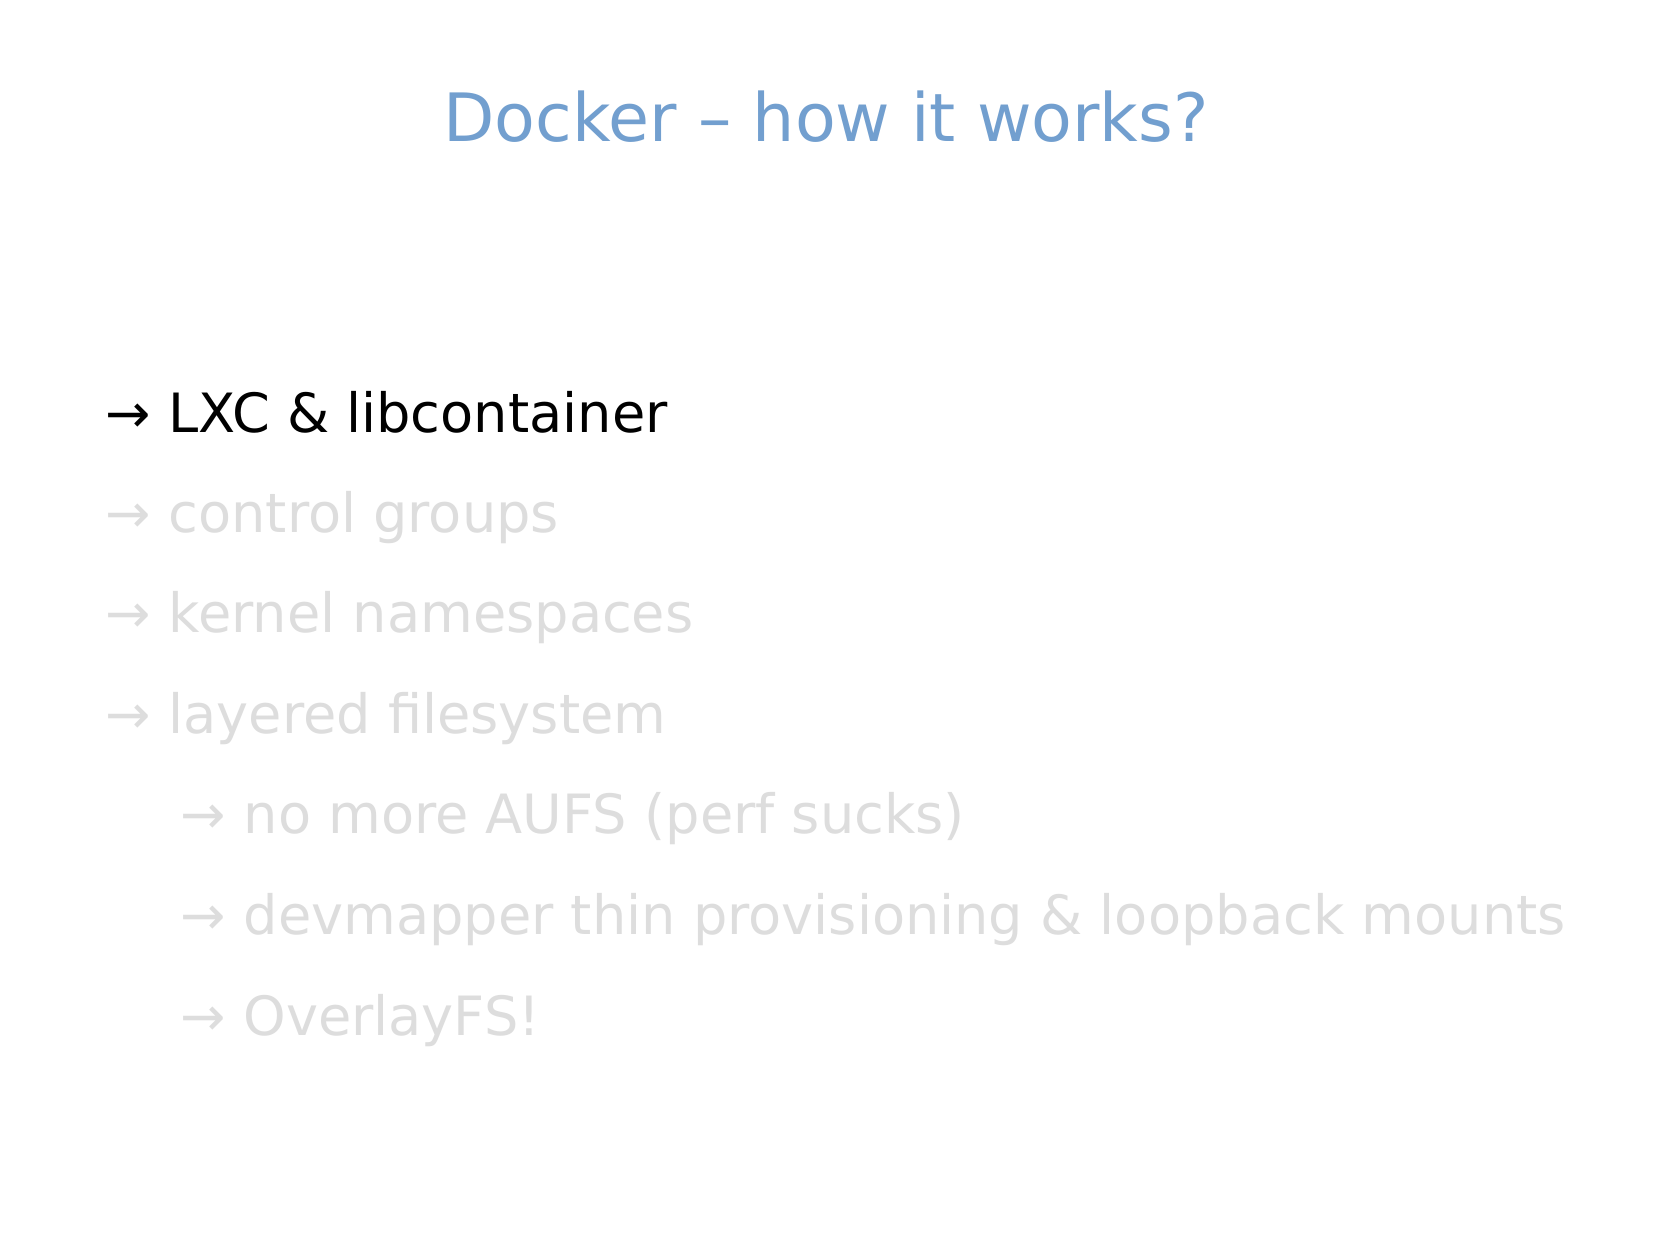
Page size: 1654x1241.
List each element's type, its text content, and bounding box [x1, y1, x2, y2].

text_box → LXC & libcontainer → control groups → kernel namespaces → layered filesystem → no more AUFS (perf sucks) → devmapper thin provisioning & loopback mounts → OverlayFS! [90, 342, 1591, 1125]
text_box Docker – how it works? [428, 72, 1225, 166]
